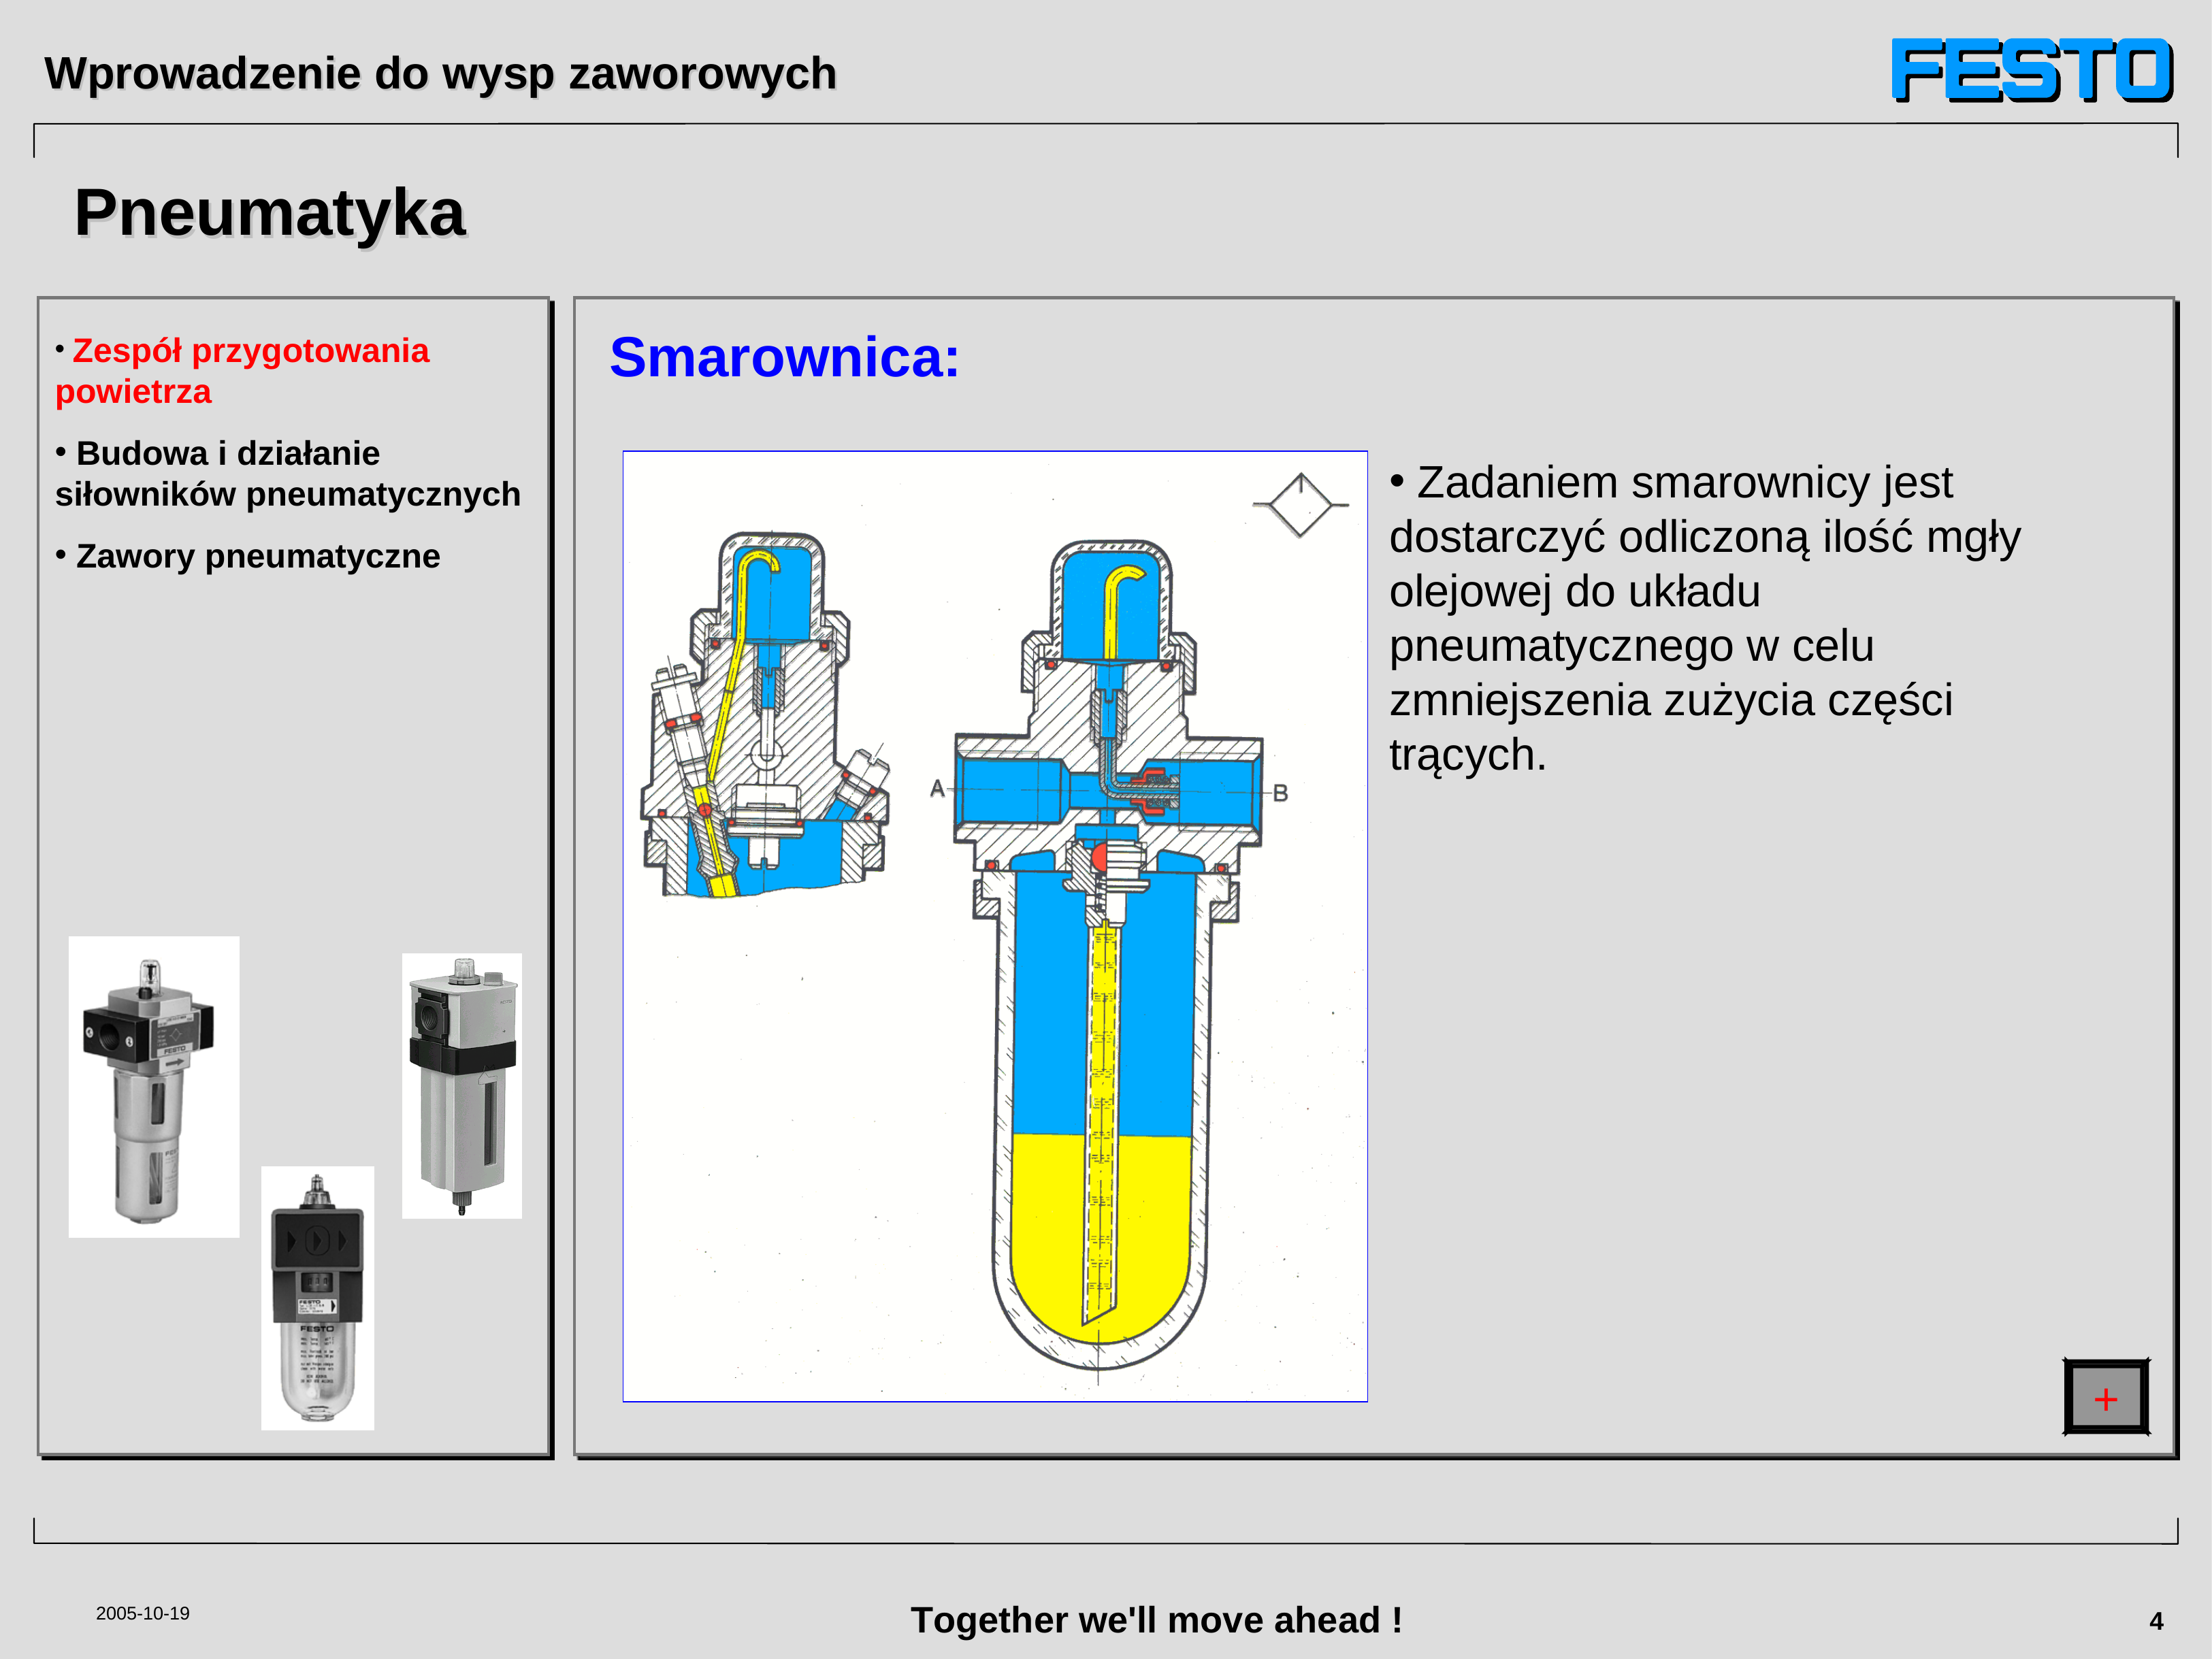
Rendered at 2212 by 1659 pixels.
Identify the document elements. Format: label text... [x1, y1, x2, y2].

text_box Together we'll move ahead ! [2067, 1361, 2147, 1366]
text_box + [2072, 1366, 2142, 1427]
text_box Zadaniem smarownicy jest dostarczyć odliczoną ilość mgły olejowej do układu pneumatycznego w celu zmniejszenia zużycia części trących. [1379, 447, 2087, 839]
text_box <number> [2057, 1592, 2186, 1648]
text_box Together we'll move ahead ! [807, 1592, 1508, 1644]
picture [623, 451, 1367, 1402]
picture [261, 1166, 374, 1430]
picture [402, 953, 522, 1219]
text_box Smarownica: [599, 314, 1030, 394]
text_box Zespół przygotowania powietrza Budowa i działanie siłowników pneumatycznych Zawory pneumatyczne [44, 323, 536, 642]
text_box 2005-10-19 [74, 1592, 387, 1633]
title Pneumatyka [51, 142, 1895, 260]
picture [69, 936, 240, 1238]
